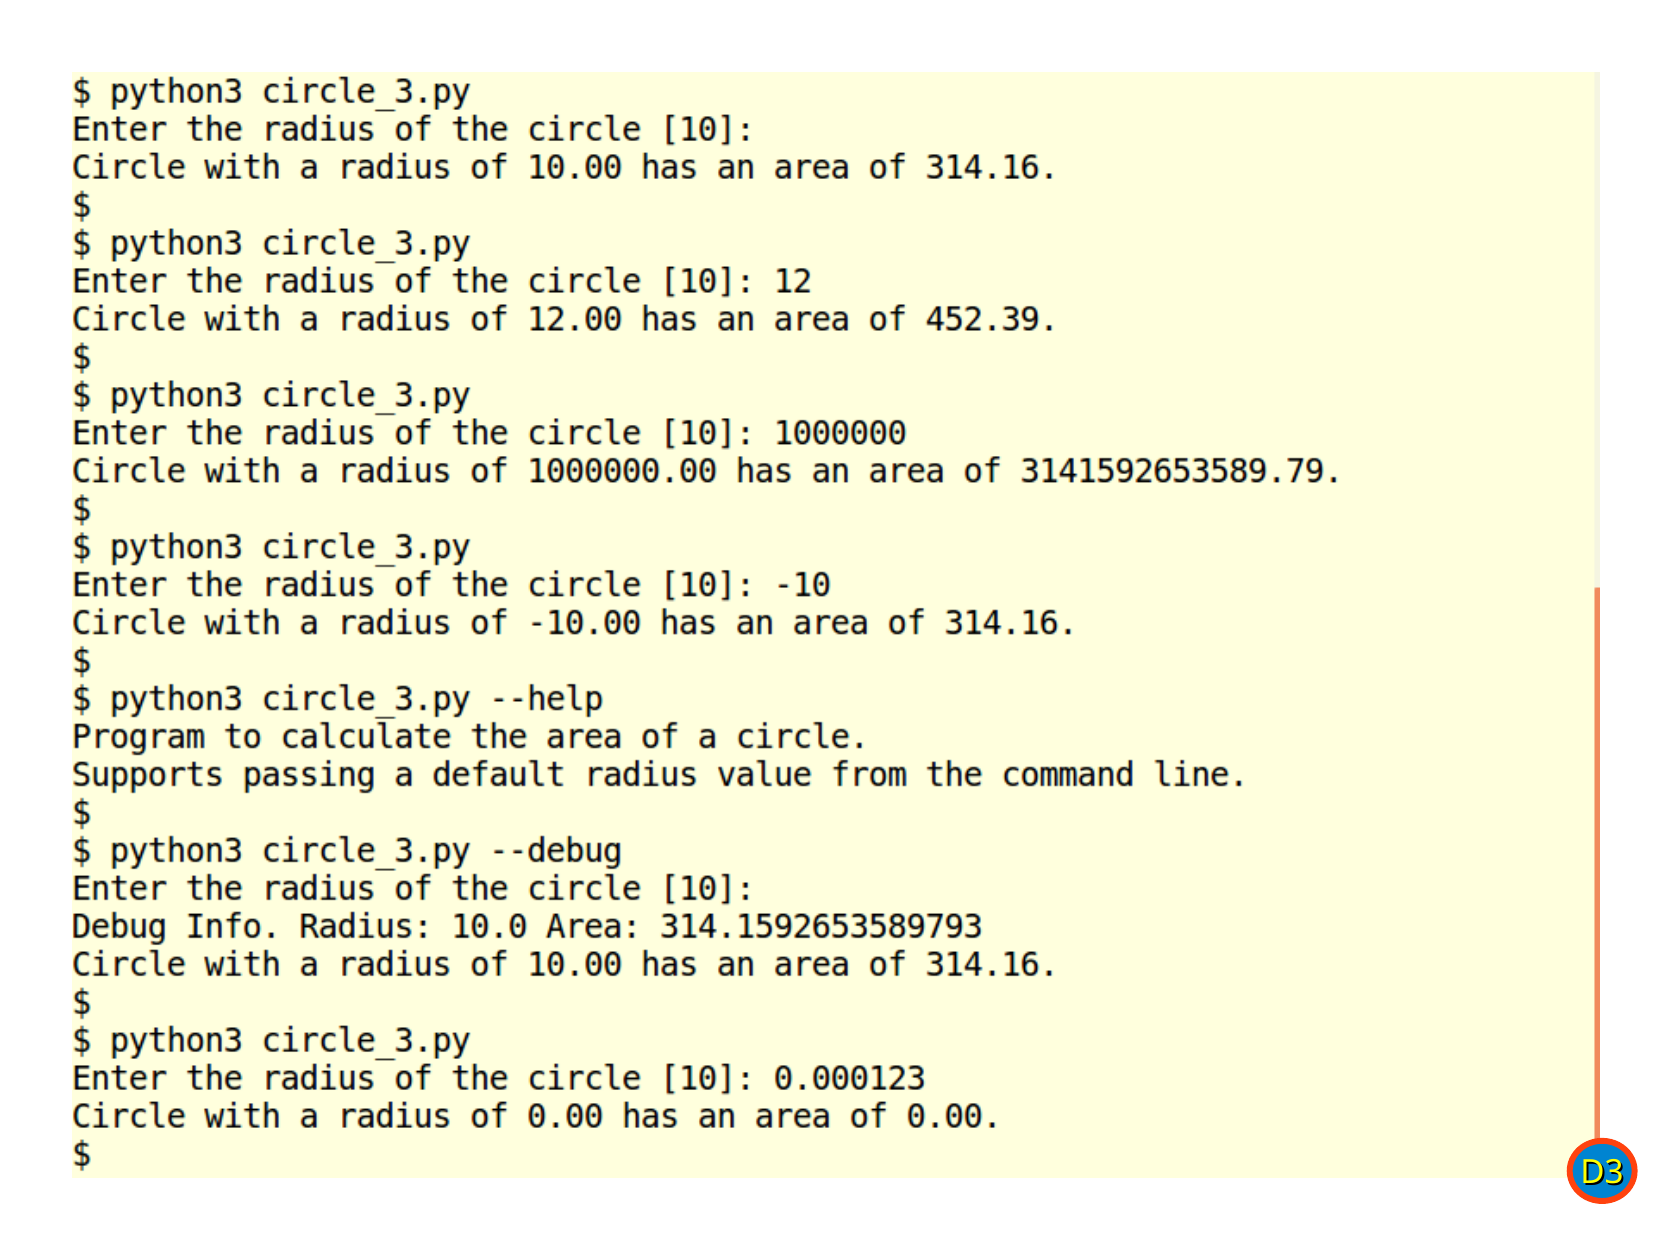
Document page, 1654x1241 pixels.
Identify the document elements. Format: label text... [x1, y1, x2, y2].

picture [72, 72, 1600, 1178]
text_box D3 [1569, 1140, 1635, 1202]
